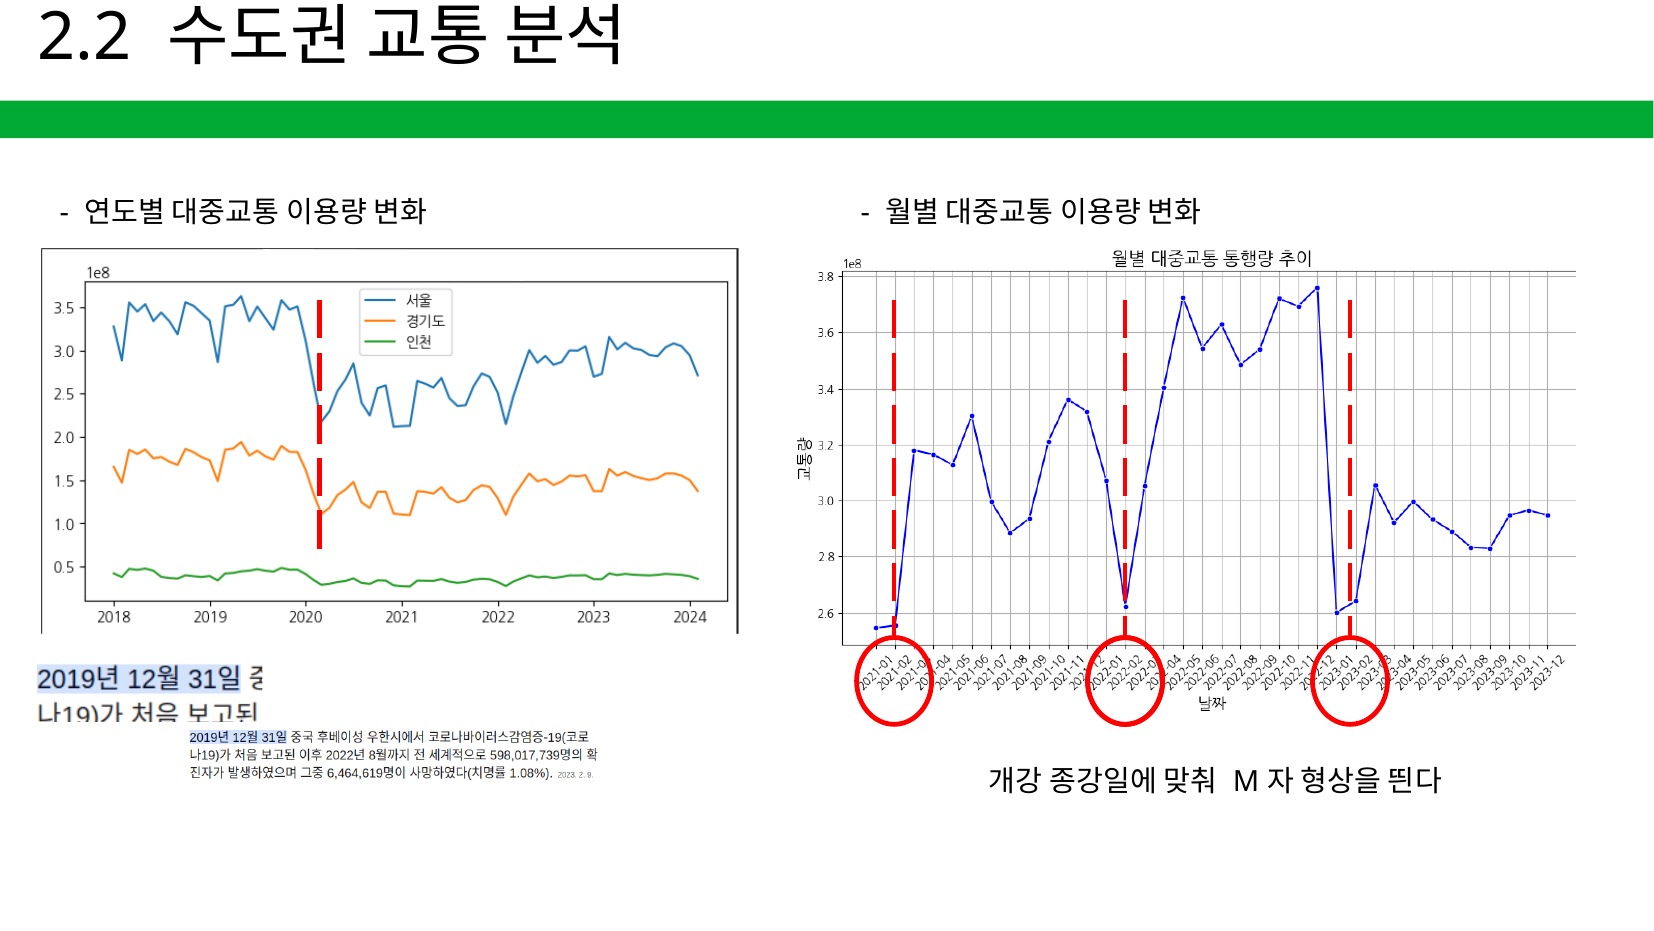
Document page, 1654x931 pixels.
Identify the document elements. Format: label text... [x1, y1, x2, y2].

title 2.2 수도권 교통 분석 [37, 139, 1613, 239]
title 개강 종강일에 맞춰 M자 형상을 띈다 [937, 750, 1501, 808]
title - 연도별 대중교통 이용량 변화 [0, 180, 526, 239]
title - 월별 대중교통 이용량 변화 [750, 180, 1313, 239]
title 2.2 수도권 교통 분석 [37, 16, 1613, 100]
picture [37, 238, 751, 638]
text_box [0, 100, 1654, 139]
text_box [262, 249, 525, 281]
picture [797, 246, 1576, 713]
picture [24, 646, 601, 788]
picture [860, 640, 929, 713]
picture [1091, 641, 1160, 713]
picture [1315, 640, 1385, 713]
